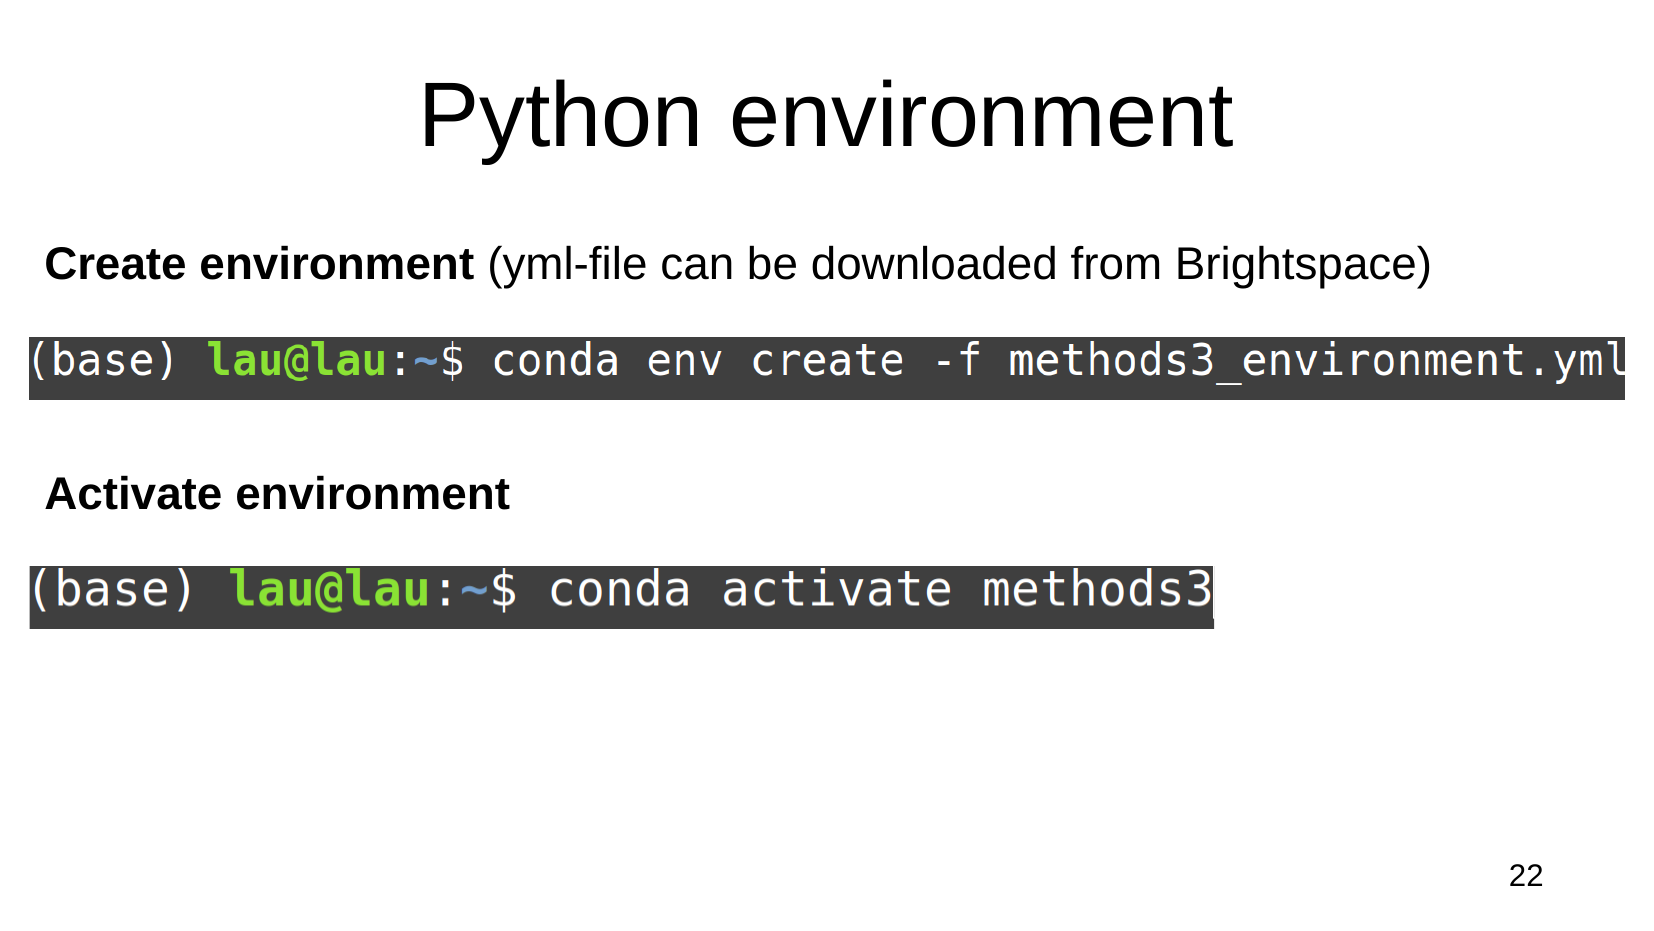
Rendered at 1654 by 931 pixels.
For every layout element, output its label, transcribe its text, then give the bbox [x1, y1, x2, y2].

text_box Create environment (yml-file can be downloaded from Brightspace) [29, 230, 1595, 348]
picture [29, 566, 1215, 629]
text_box <nummer> [1494, 850, 1654, 921]
title Python environment [82, 37, 1571, 193]
text_box Activate environment [29, 460, 1595, 579]
picture [29, 337, 1625, 400]
